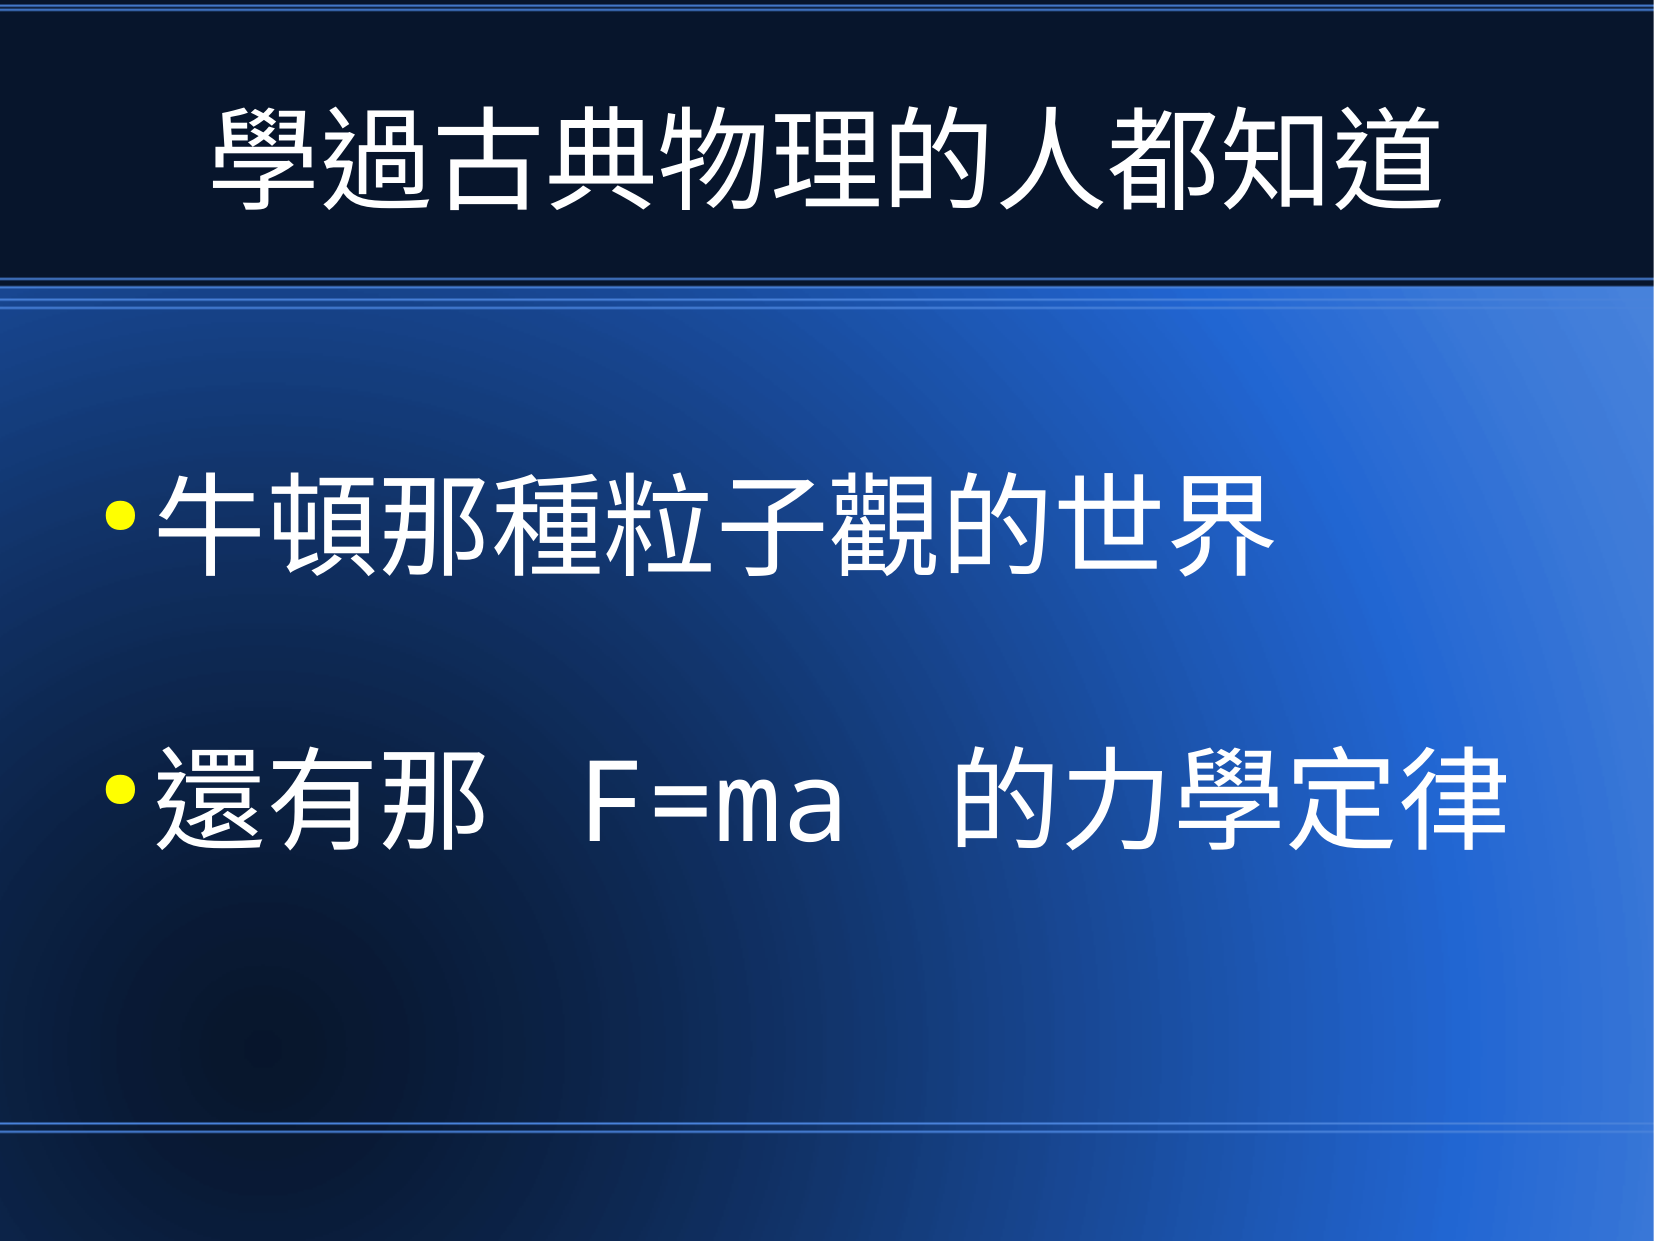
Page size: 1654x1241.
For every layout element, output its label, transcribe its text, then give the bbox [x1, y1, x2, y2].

title 學過古典物理的人都知道 [82, 49, 1571, 257]
picture [0, 0, 1654, 1241]
list 牛頓那種粒子觀的世界 還有那 F=ma 的力學定律 [82, 355, 1571, 1241]
